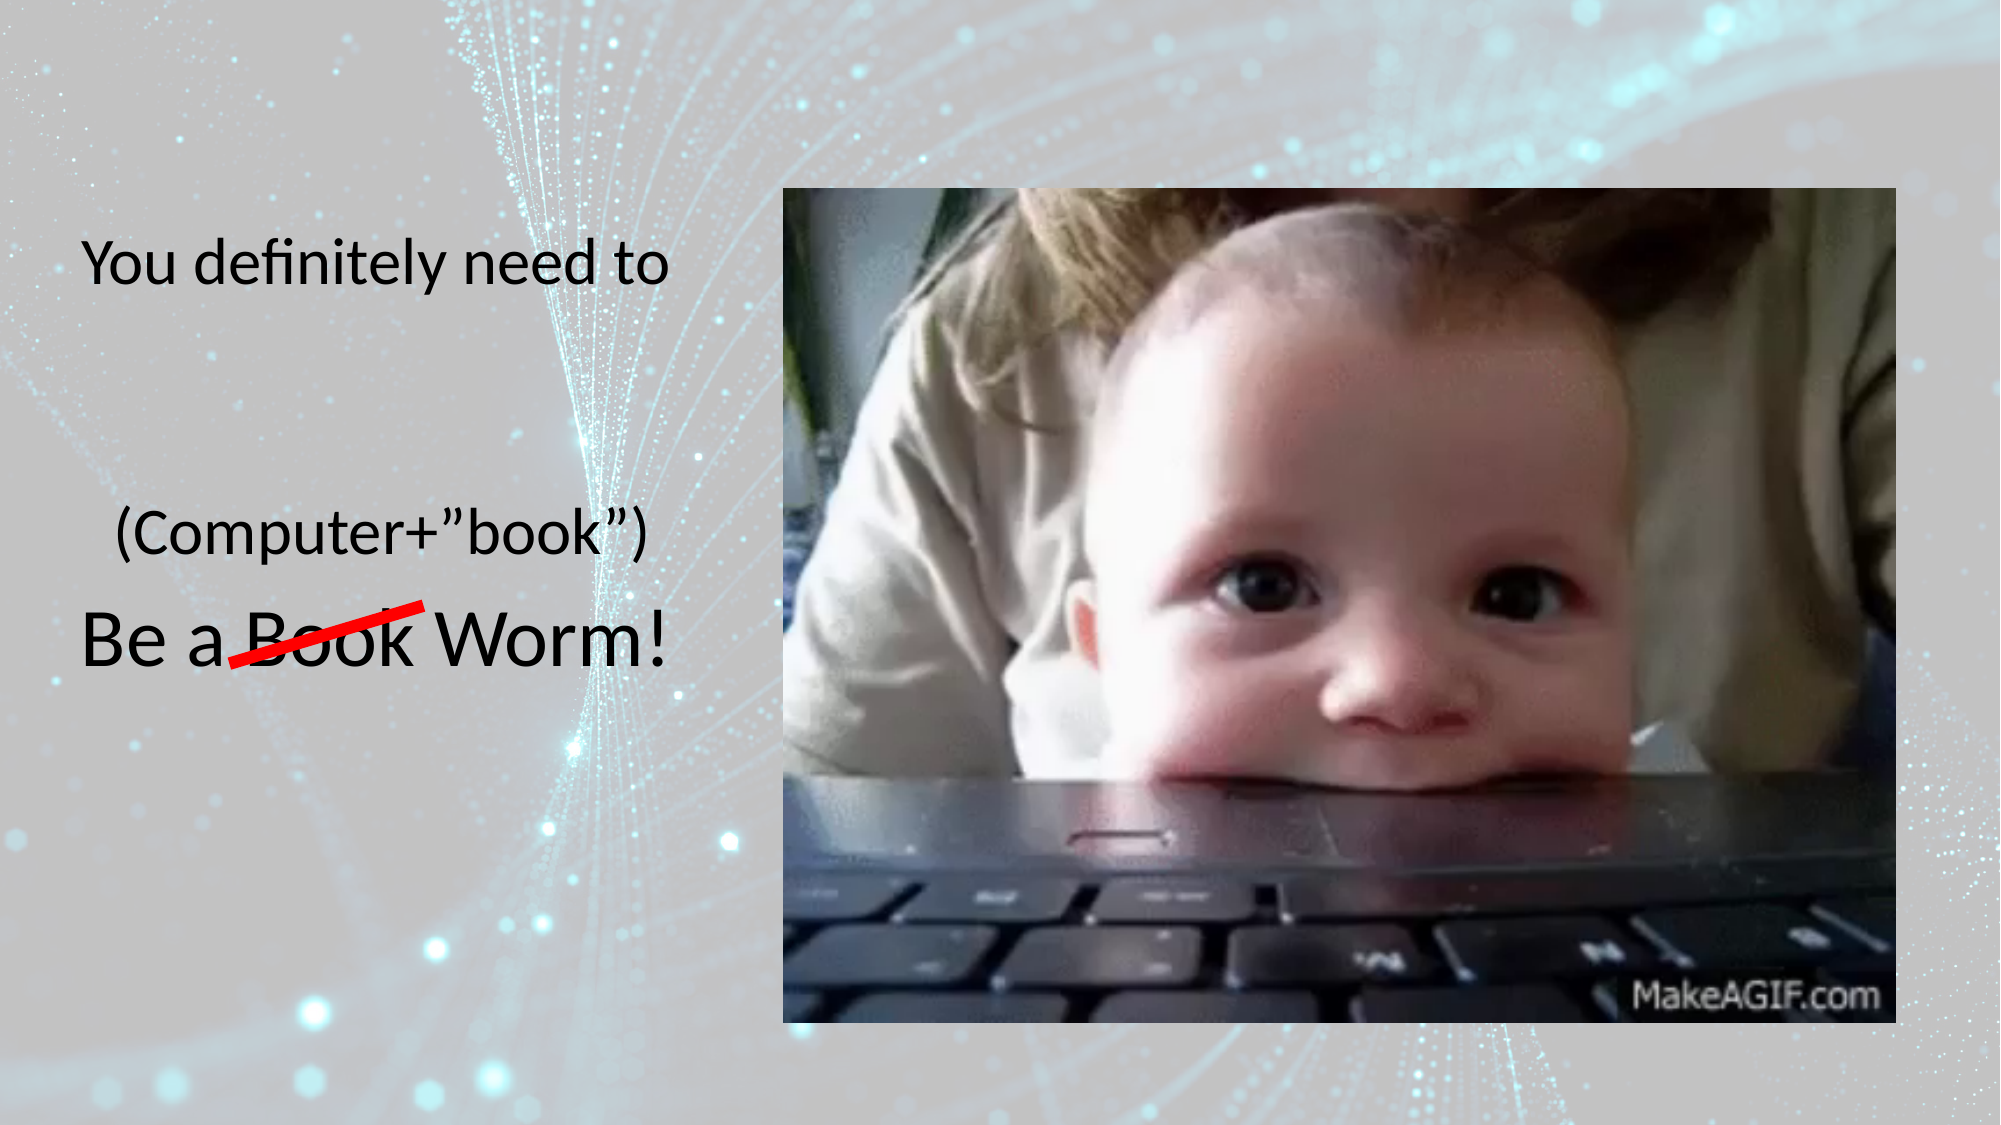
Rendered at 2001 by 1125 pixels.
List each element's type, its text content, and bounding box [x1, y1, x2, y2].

text_box [782, 187, 1897, 1024]
text_box (Computer+”book”) [98, 480, 666, 576]
text_box Be a Book Worm! [66, 576, 687, 692]
text_box You definitely need to [66, 210, 701, 306]
